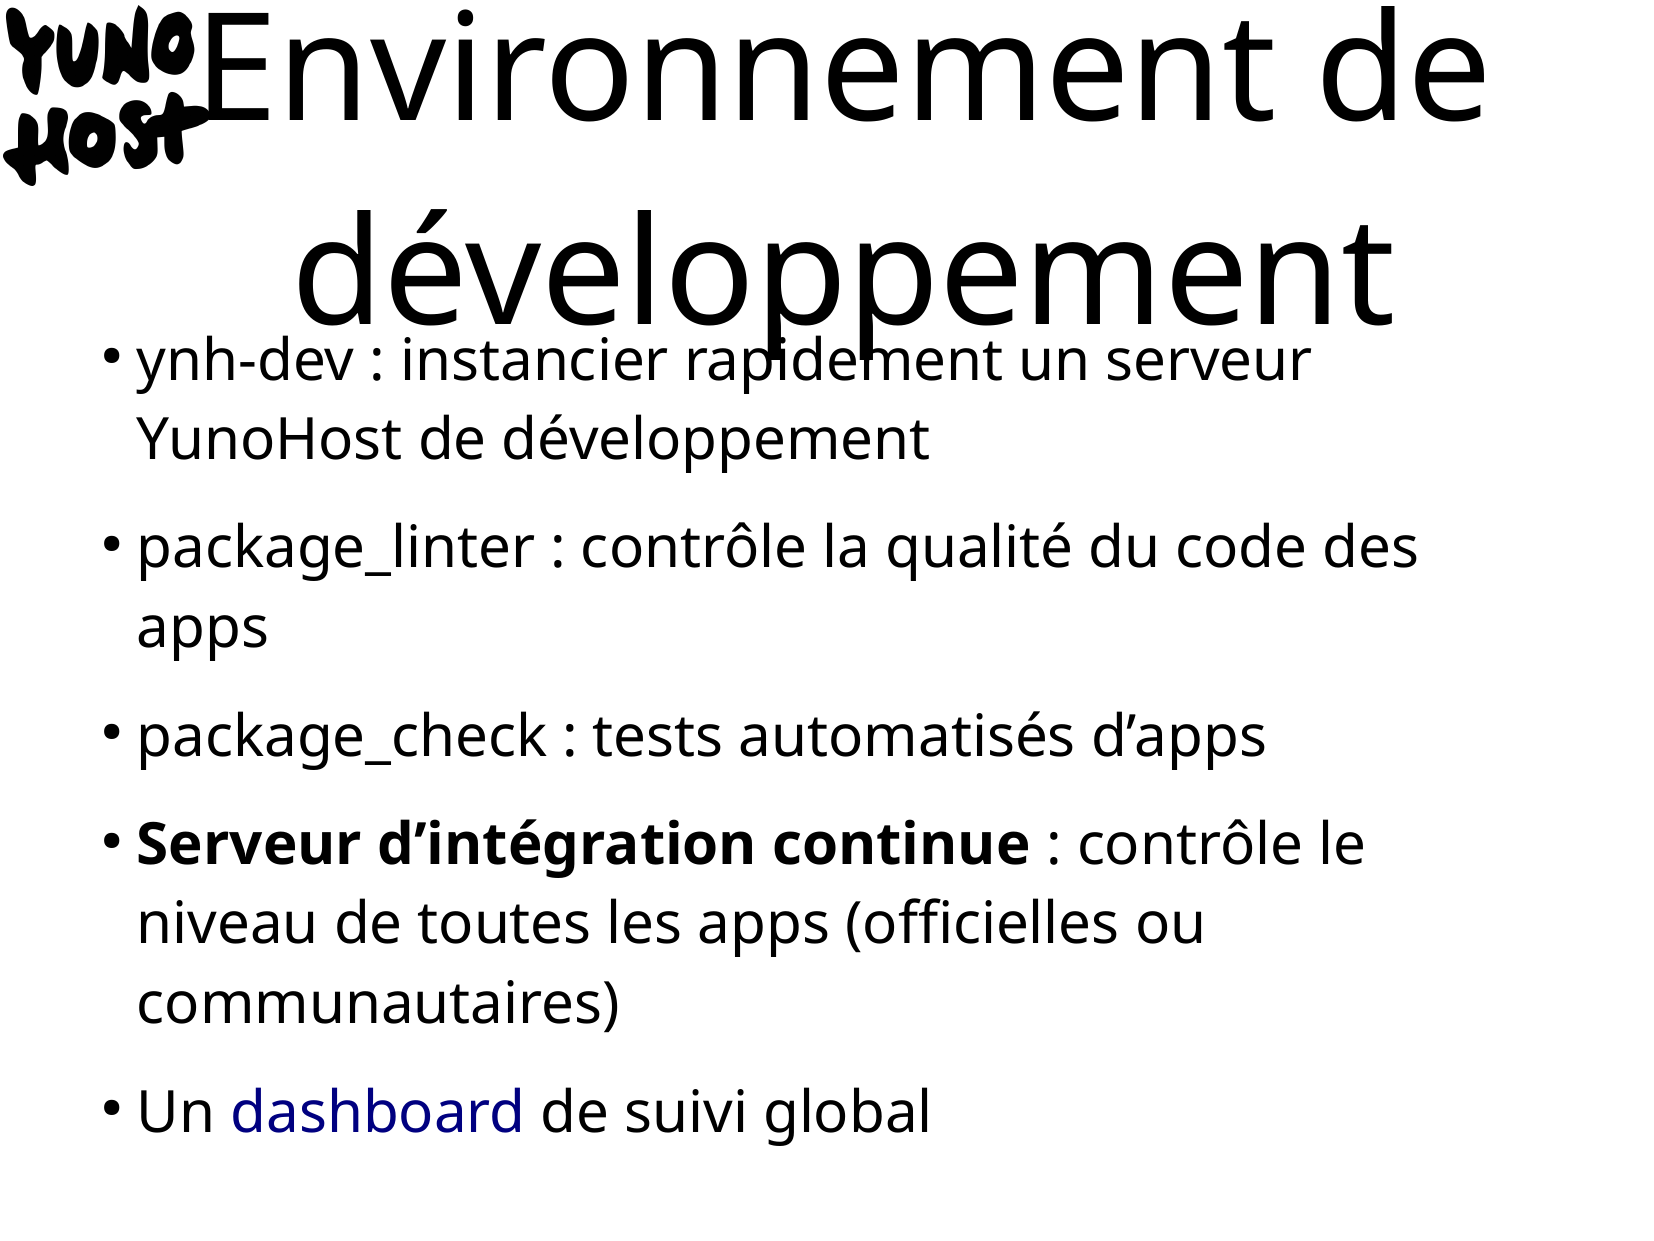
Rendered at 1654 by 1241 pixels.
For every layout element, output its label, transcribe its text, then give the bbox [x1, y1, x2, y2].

text_box ynh-dev : instancier rapidement un serveur YunoHost de développement package_linter : contrôle la qualité du code des apps package_check : tests automatisés d’apps Serveur d’intégration continue : contrôle le niveau de toutes les apps (officielles ou communautaires) Un dashboard de suivi global [101, 317, 1546, 1241]
picture [3, 5, 211, 186]
title Environnement de développement [82, 61, 1606, 269]
